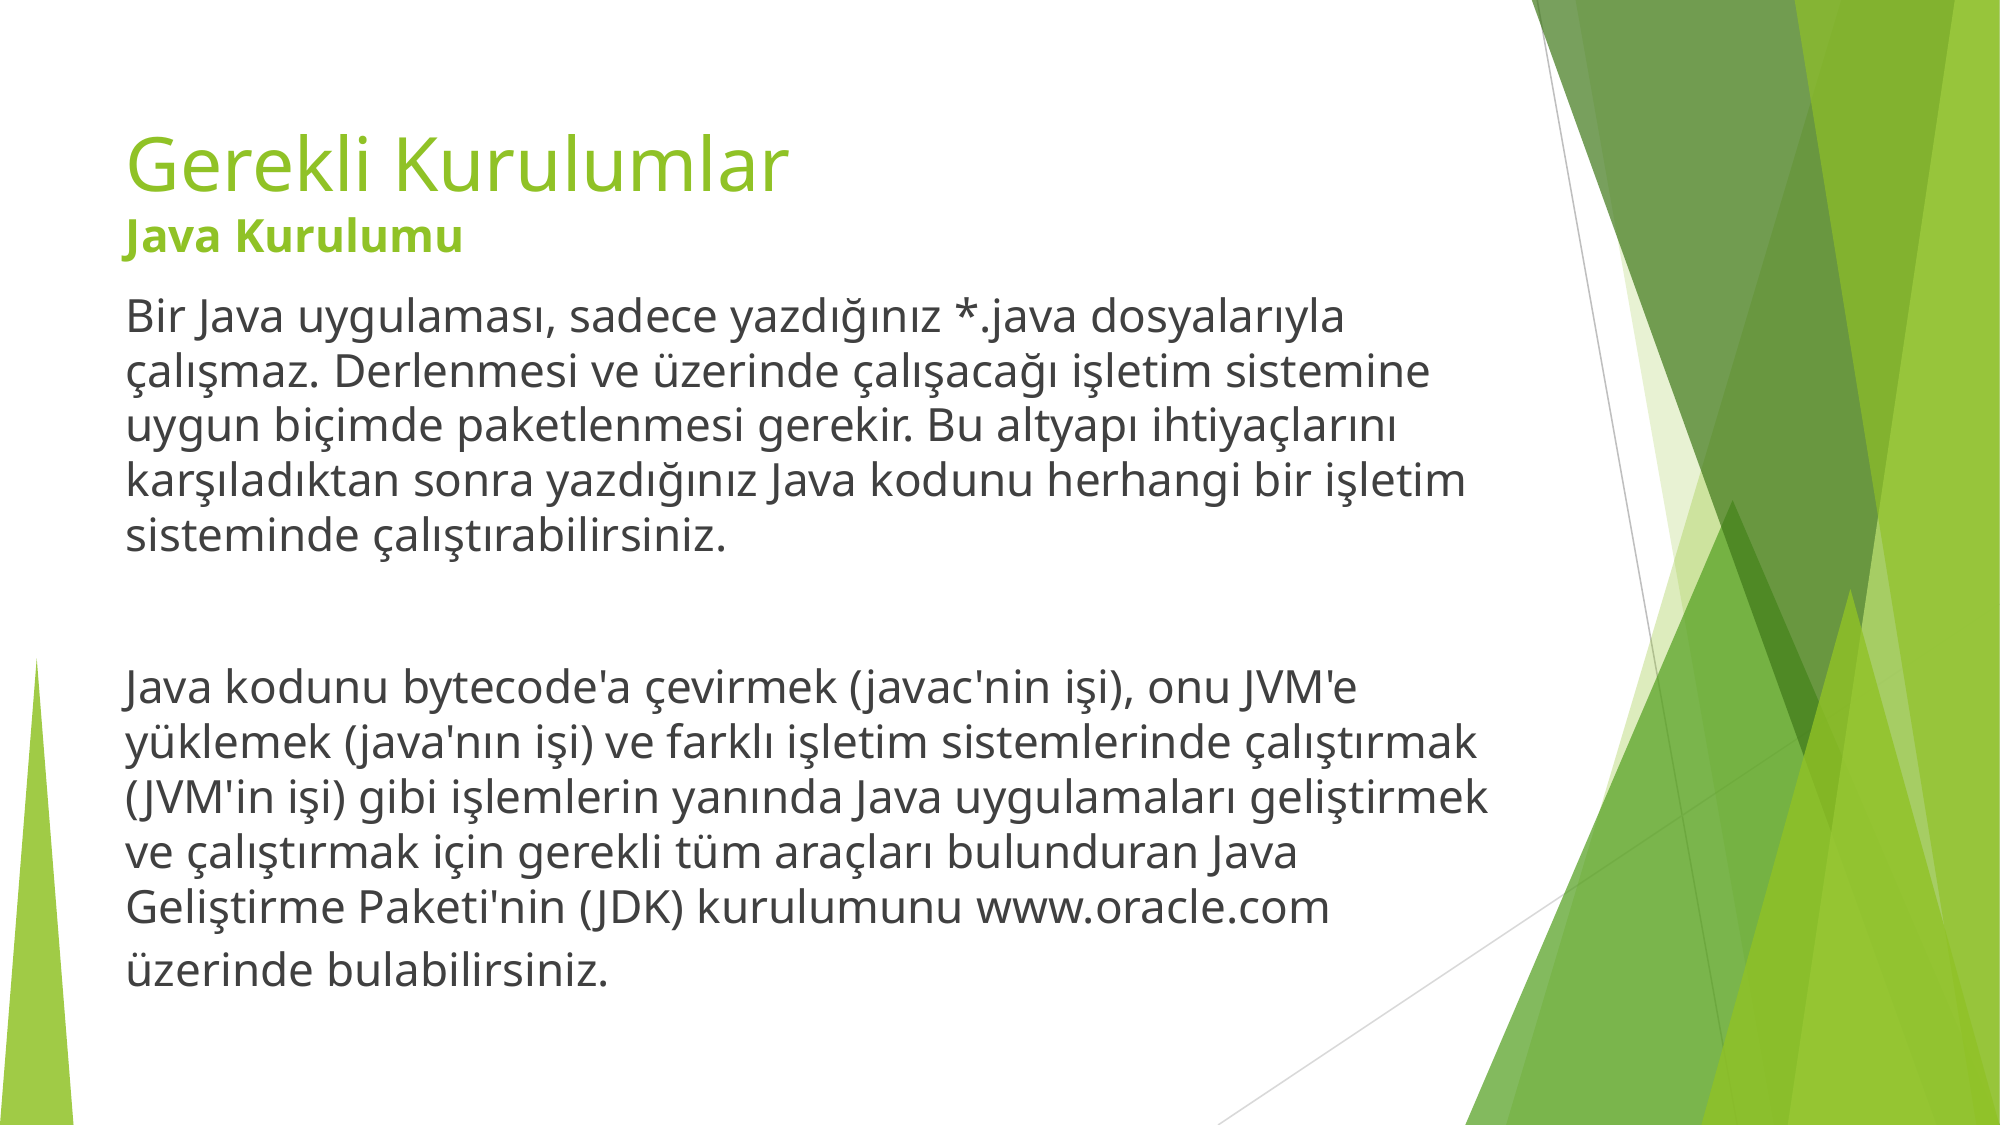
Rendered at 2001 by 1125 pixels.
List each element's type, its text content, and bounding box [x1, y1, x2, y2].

title Gerekli Kurulumlar Java Kurulumu [111, 109, 1522, 278]
list Bir Java uygulaması, sadece yazdığınız *.java dosyalarıyla çalışmaz. Derlenmesi ve üzerinde çalışacağı işletim sistemine uygun biçimde paketlenmesi gerekir. Bu altyapı ihtiyaçlarını karşıladıktan sonra yazdığınız Java kodunu herhangi bir işletim sisteminde çalıştırabilirsiniz. Java kodunu bytecode'a çevirmek (javac'nin işi), onu JVM'e yüklemek (java'nın işi) ve farklı işletim sistemlerinde çalıştırmak (JVM'in işi) gibi işlemlerin yanında Java uygulamaları geliştirmek ve çalıştırmak için gerekli tüm araçları bulunduran Java Geliştirme Paketi'nin (JDK) kurulumunu www.oracle.com üzerinde bulabilirsiniz. [111, 278, 1522, 916]
